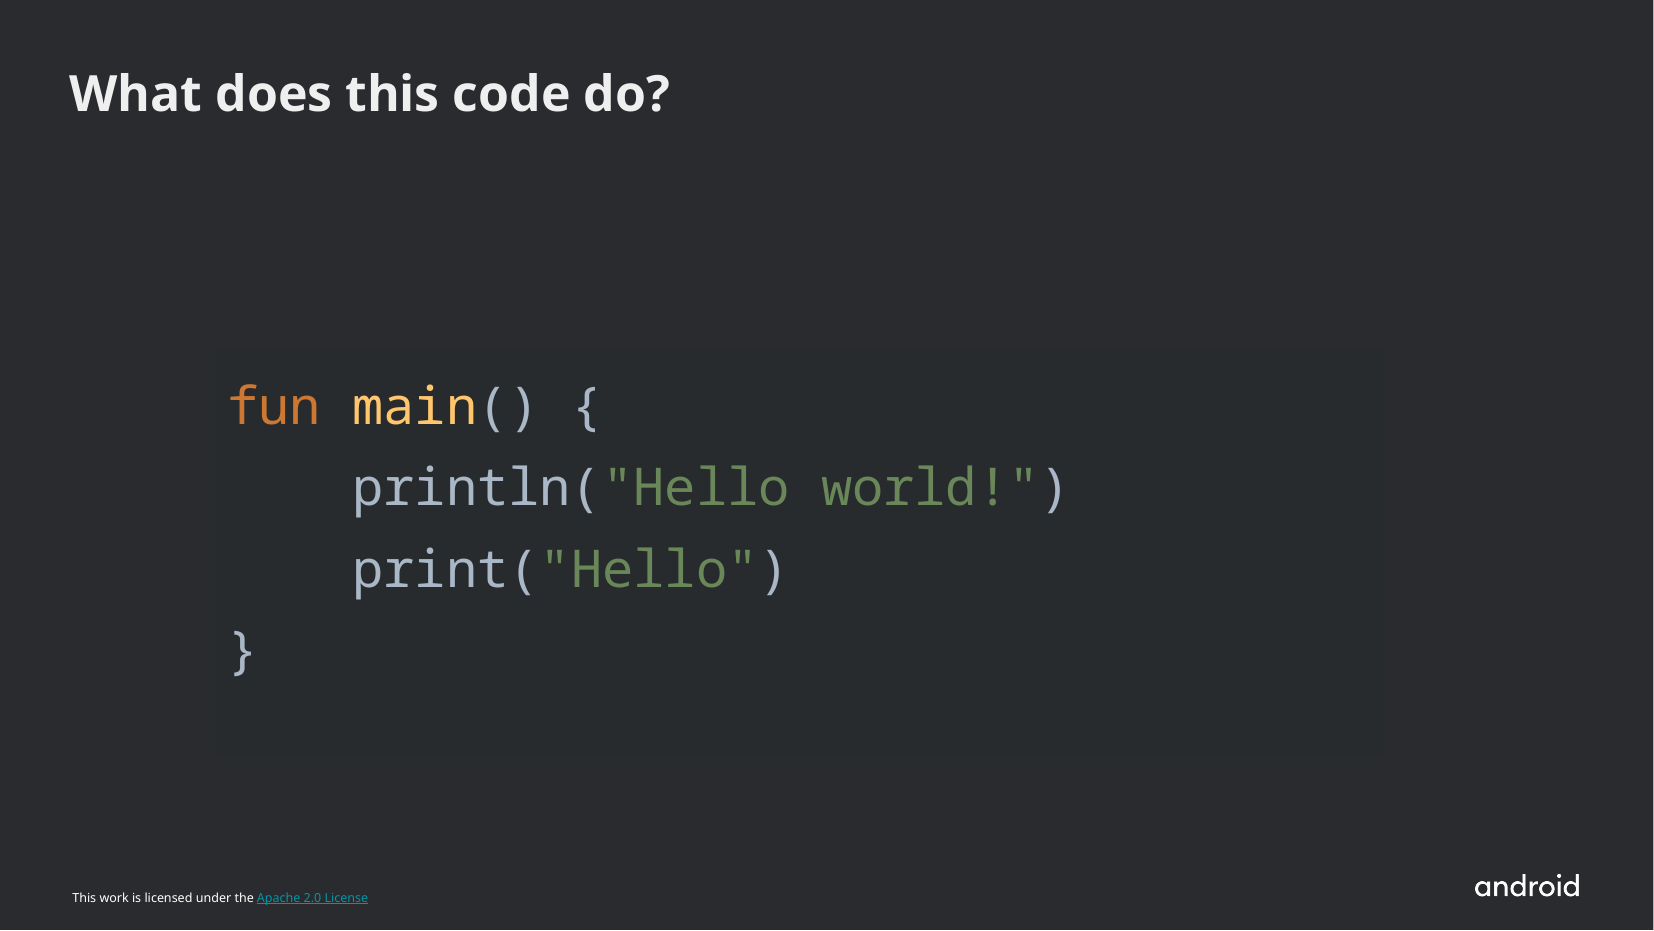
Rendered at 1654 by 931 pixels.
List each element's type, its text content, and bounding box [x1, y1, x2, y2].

table_header fun main() { println("Hello world!") print("Hello") } [217, 348, 1384, 694]
table_cell [217, 694, 1384, 757]
picture [1485, 870, 1537, 899]
title What does this code do? [54, 46, 828, 179]
